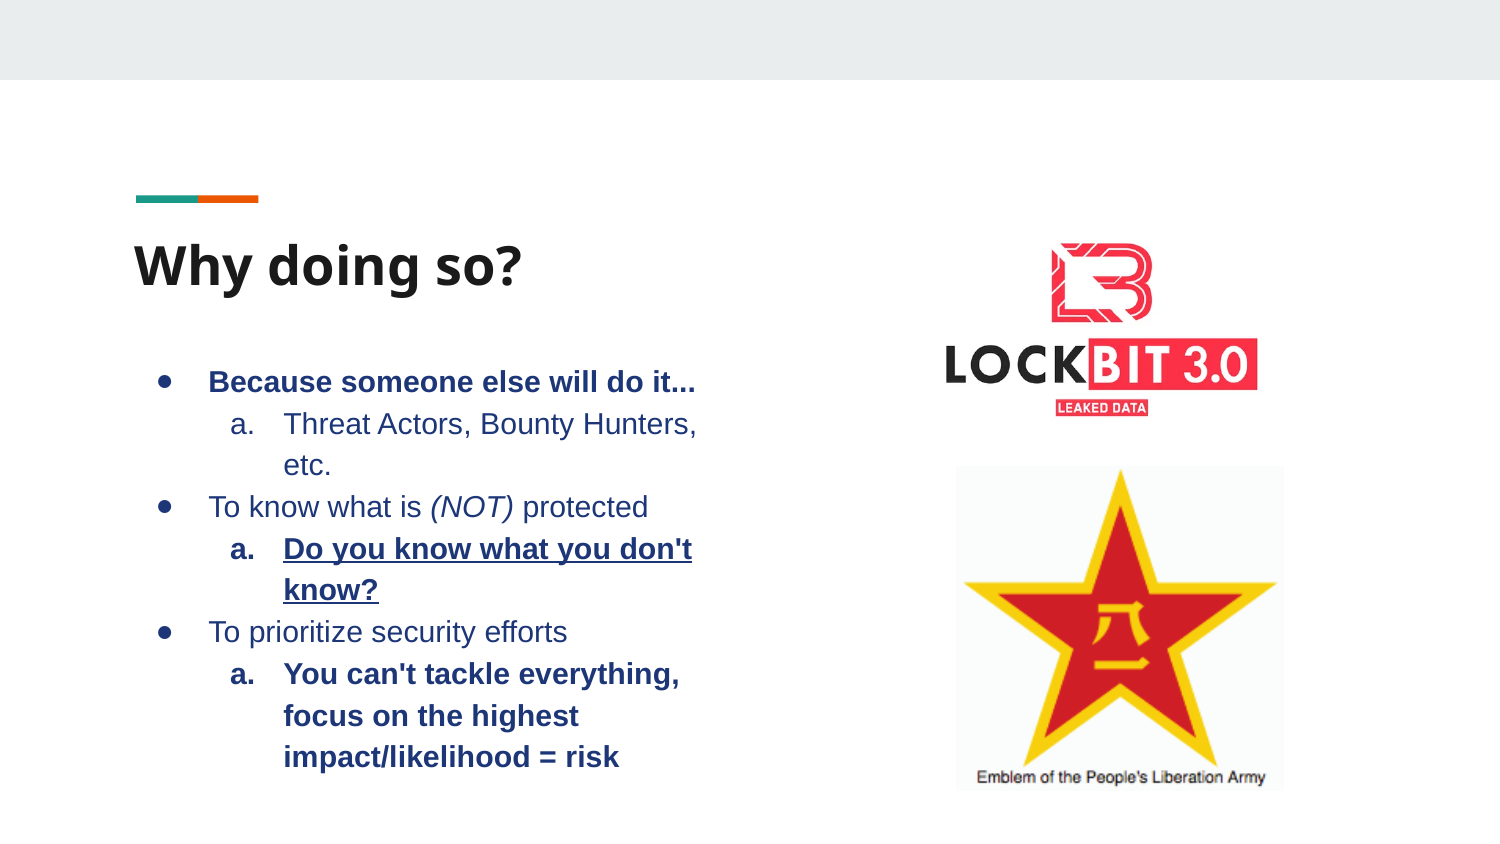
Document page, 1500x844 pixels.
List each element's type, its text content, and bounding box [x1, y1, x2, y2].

picture [888, 209, 1315, 450]
picture [956, 463, 1284, 791]
title Why doing so? [119, 216, 662, 341]
list Because someone else will do it... Threat Actors, Bounty Hunters, etc. To know what is (NOT) protected Do you know what you don't know? To prioritize security efforts You can't tackle everything, focus on the highest impact/likelihood = risk [118, 341, 741, 775]
